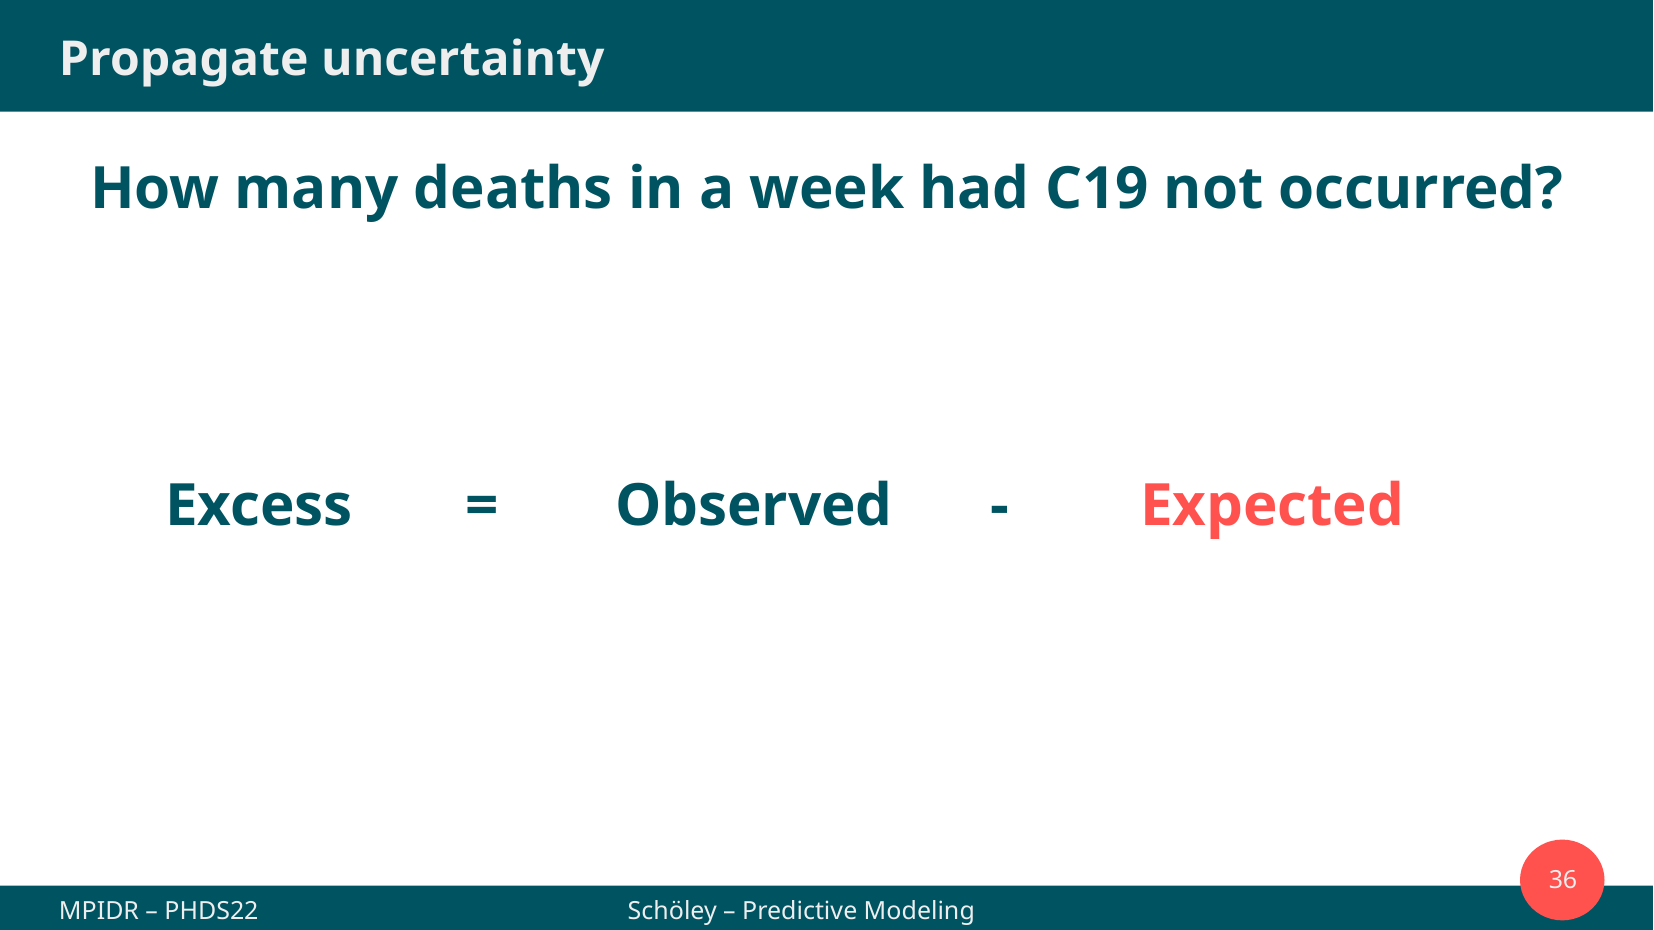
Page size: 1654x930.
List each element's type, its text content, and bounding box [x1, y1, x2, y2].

title Propagate uncertainty [58, 0, 1594, 117]
text_box How many deaths in a week had C19 not occurred? Excess = Observed - Expected [75, 139, 1552, 837]
